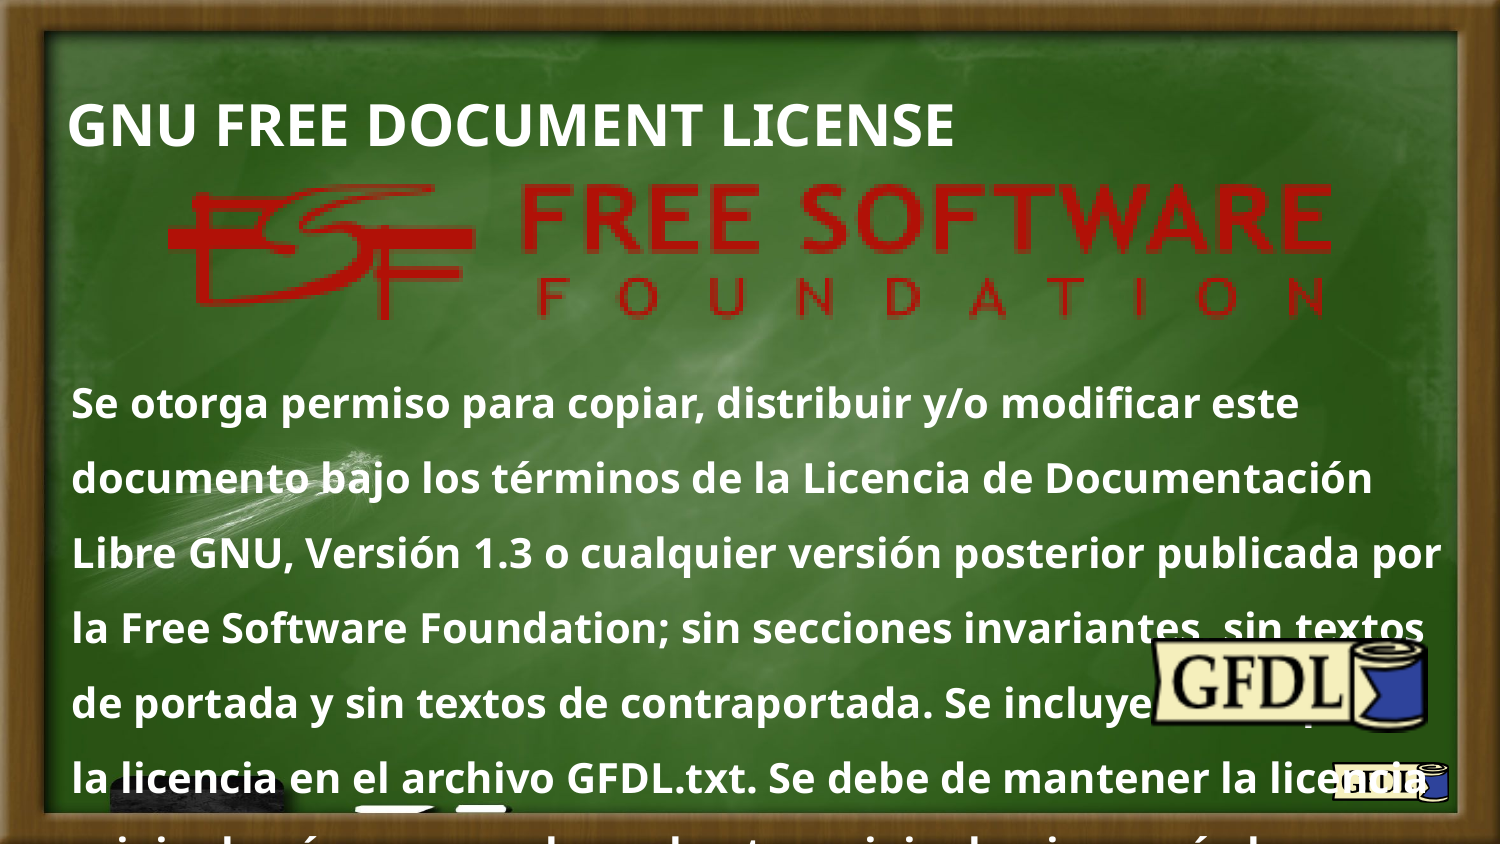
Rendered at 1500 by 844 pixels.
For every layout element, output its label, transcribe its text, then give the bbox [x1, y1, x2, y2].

title GNU FREE DOCUMENT LICENSE [51, 72, 1449, 167]
text_box Se otorga permiso para copiar, distribuir y/o modificar este documento bajo los términos de la Licencia de Documentación Libre GNU, Versión 1.3 o cualquier versión posterior publicada por la Free Software Foundation; sin secciones invariantes, sin textos de portada y sin textos de contraportada. Se incluye una copia de la licencia en el archivo GFDL.txt. Se debe de mantener la licencia original, así como nombrar al autor original quien creó el software. [56, 337, 1481, 844]
picture [1151, 638, 1428, 733]
picture [0, 0, 1500, 844]
